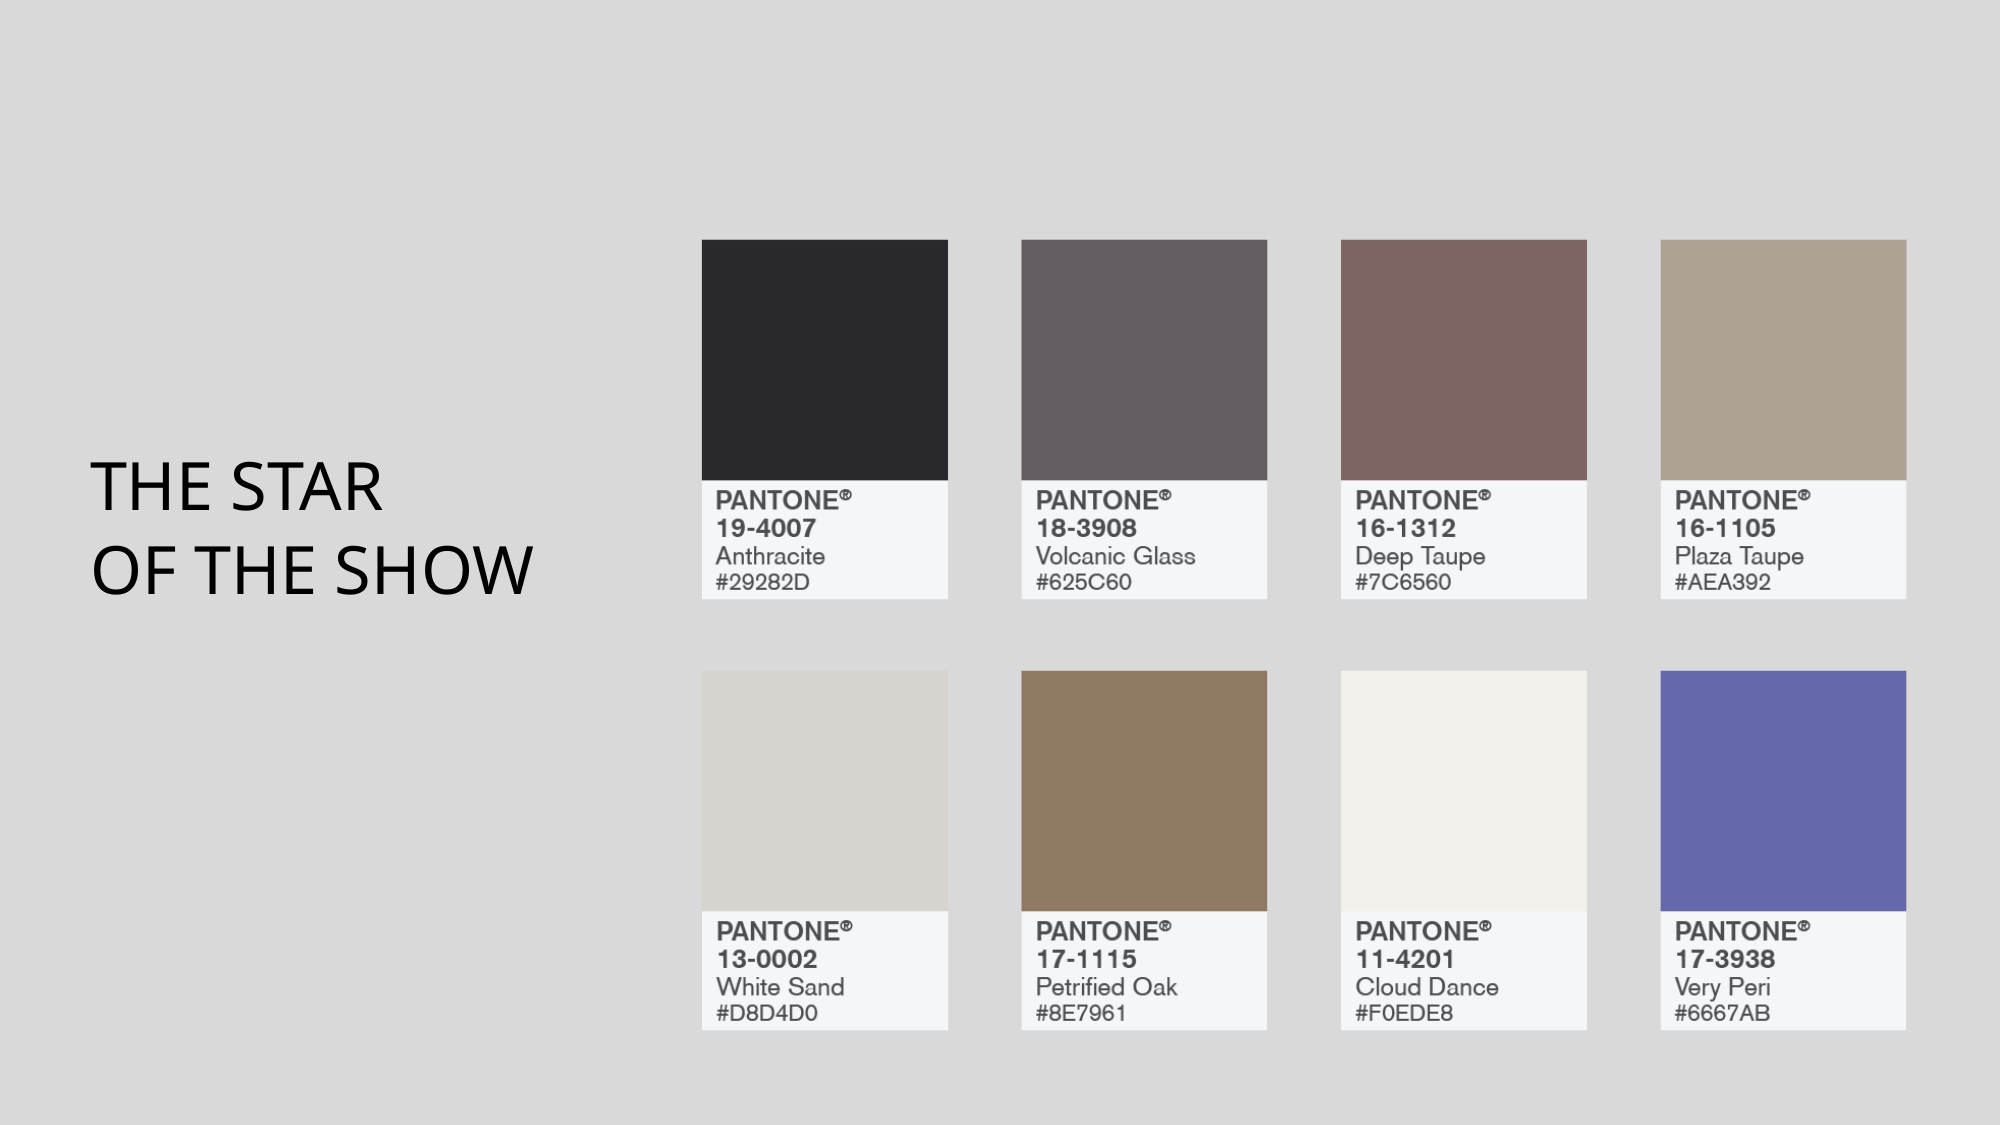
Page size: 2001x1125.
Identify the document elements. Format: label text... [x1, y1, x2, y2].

title THE STAR OF THE SHOW [75, 421, 669, 616]
picture [1341, 670, 1588, 1031]
picture [1660, 239, 1907, 601]
picture [1021, 239, 1268, 601]
picture [1660, 670, 1907, 1031]
picture [1021, 670, 1268, 1031]
picture [701, 239, 949, 601]
picture [701, 670, 949, 1031]
picture [1341, 239, 1588, 601]
